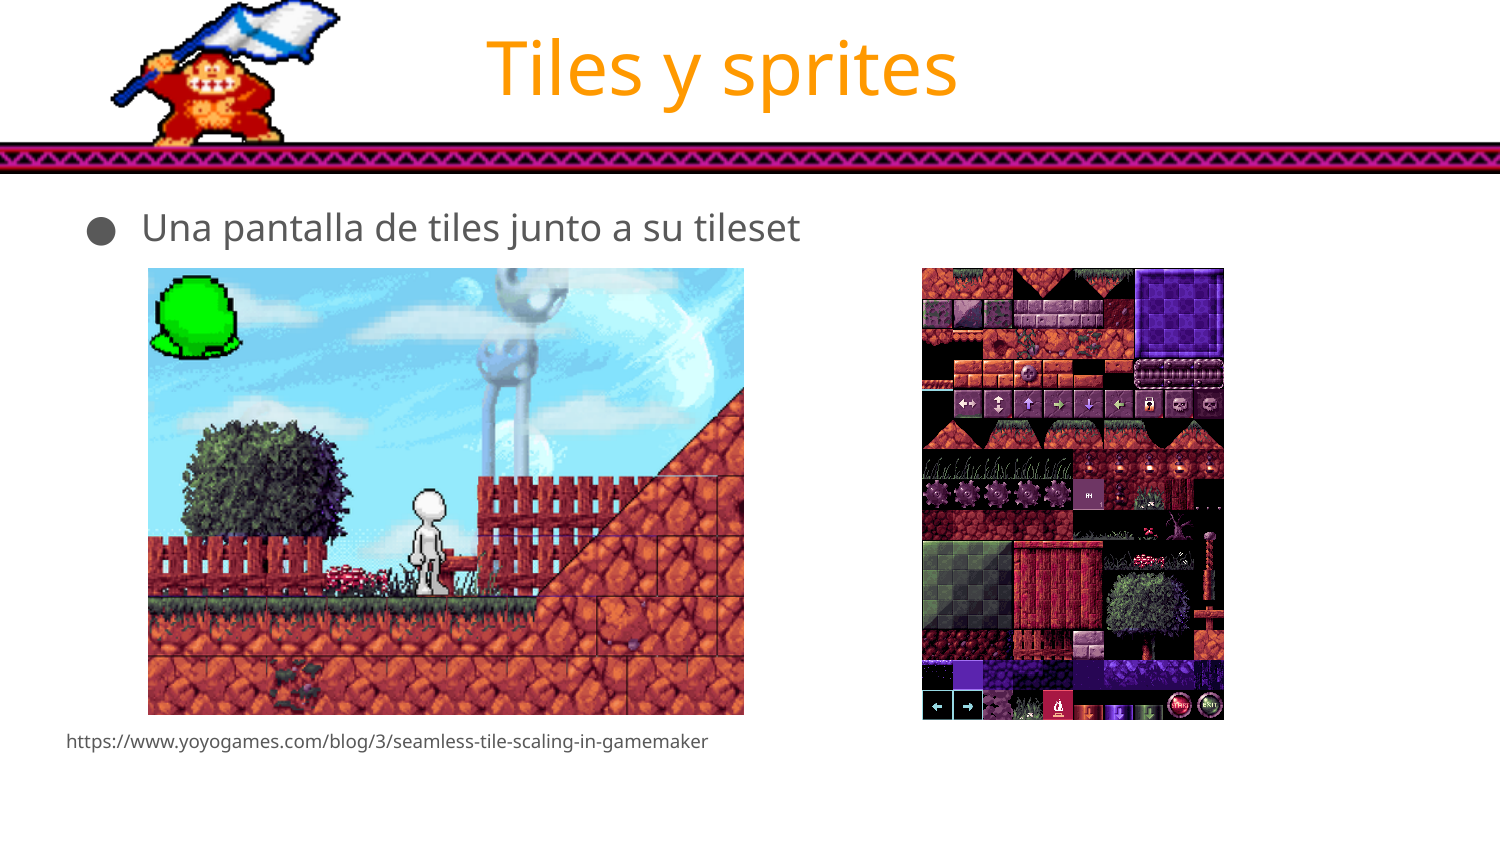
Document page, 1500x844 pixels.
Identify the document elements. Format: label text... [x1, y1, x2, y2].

list Una pantalla de tiles junto a su tileset https://www.yoyogames.com/blog/3/seamless-tile-scaling-in-gamemaker [51, 189, 1449, 828]
title Tiles y sprites [471, 18, 1315, 112]
picture [922, 268, 1224, 720]
picture [148, 268, 744, 715]
picture [0, 0, 1500, 174]
